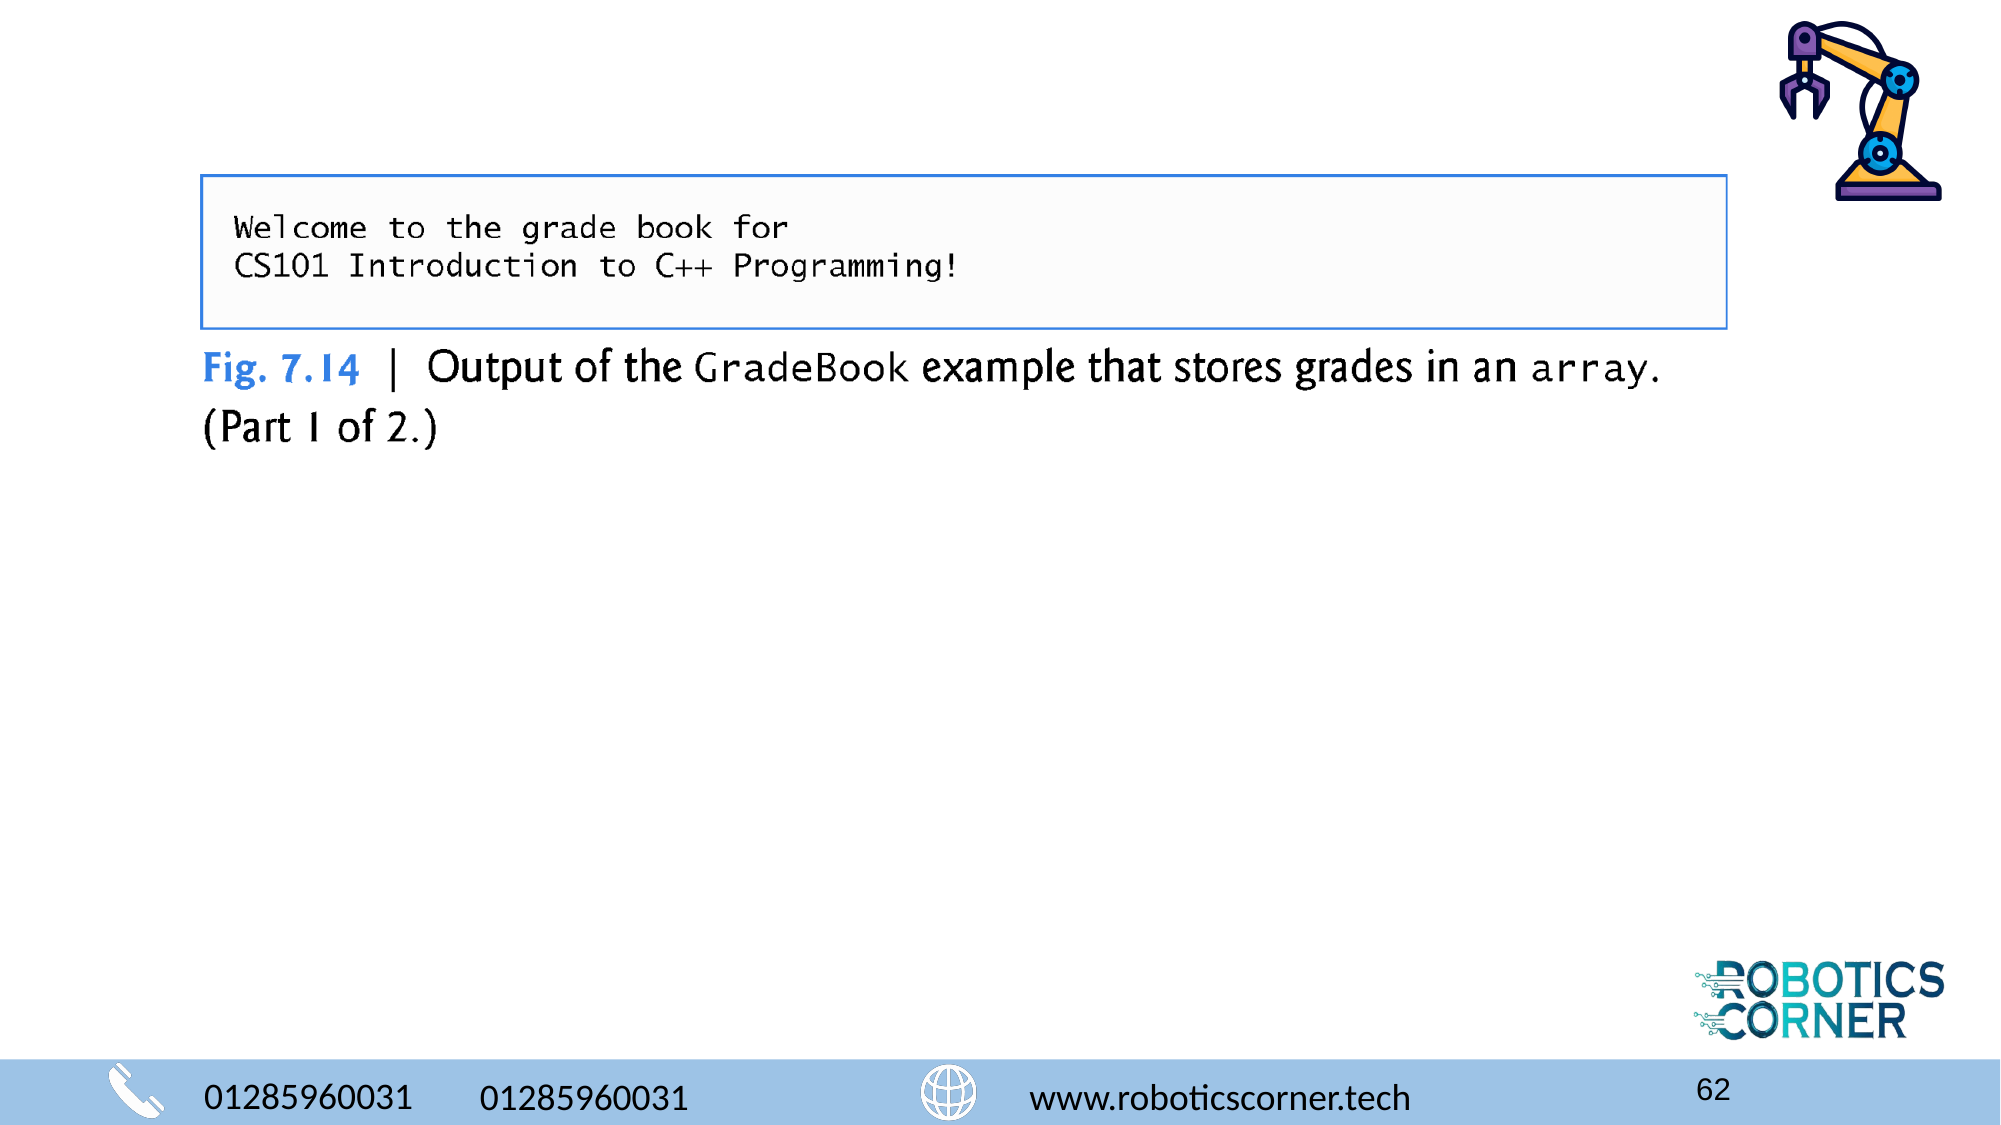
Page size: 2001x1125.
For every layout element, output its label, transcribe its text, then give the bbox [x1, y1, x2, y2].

picture [1680, 859, 1953, 1125]
text_box <number> [1681, 1065, 1861, 1115]
picture [200, 174, 1728, 450]
picture [103, 1057, 170, 1124]
picture [915, 1059, 981, 1125]
picture [1771, 21, 1950, 201]
